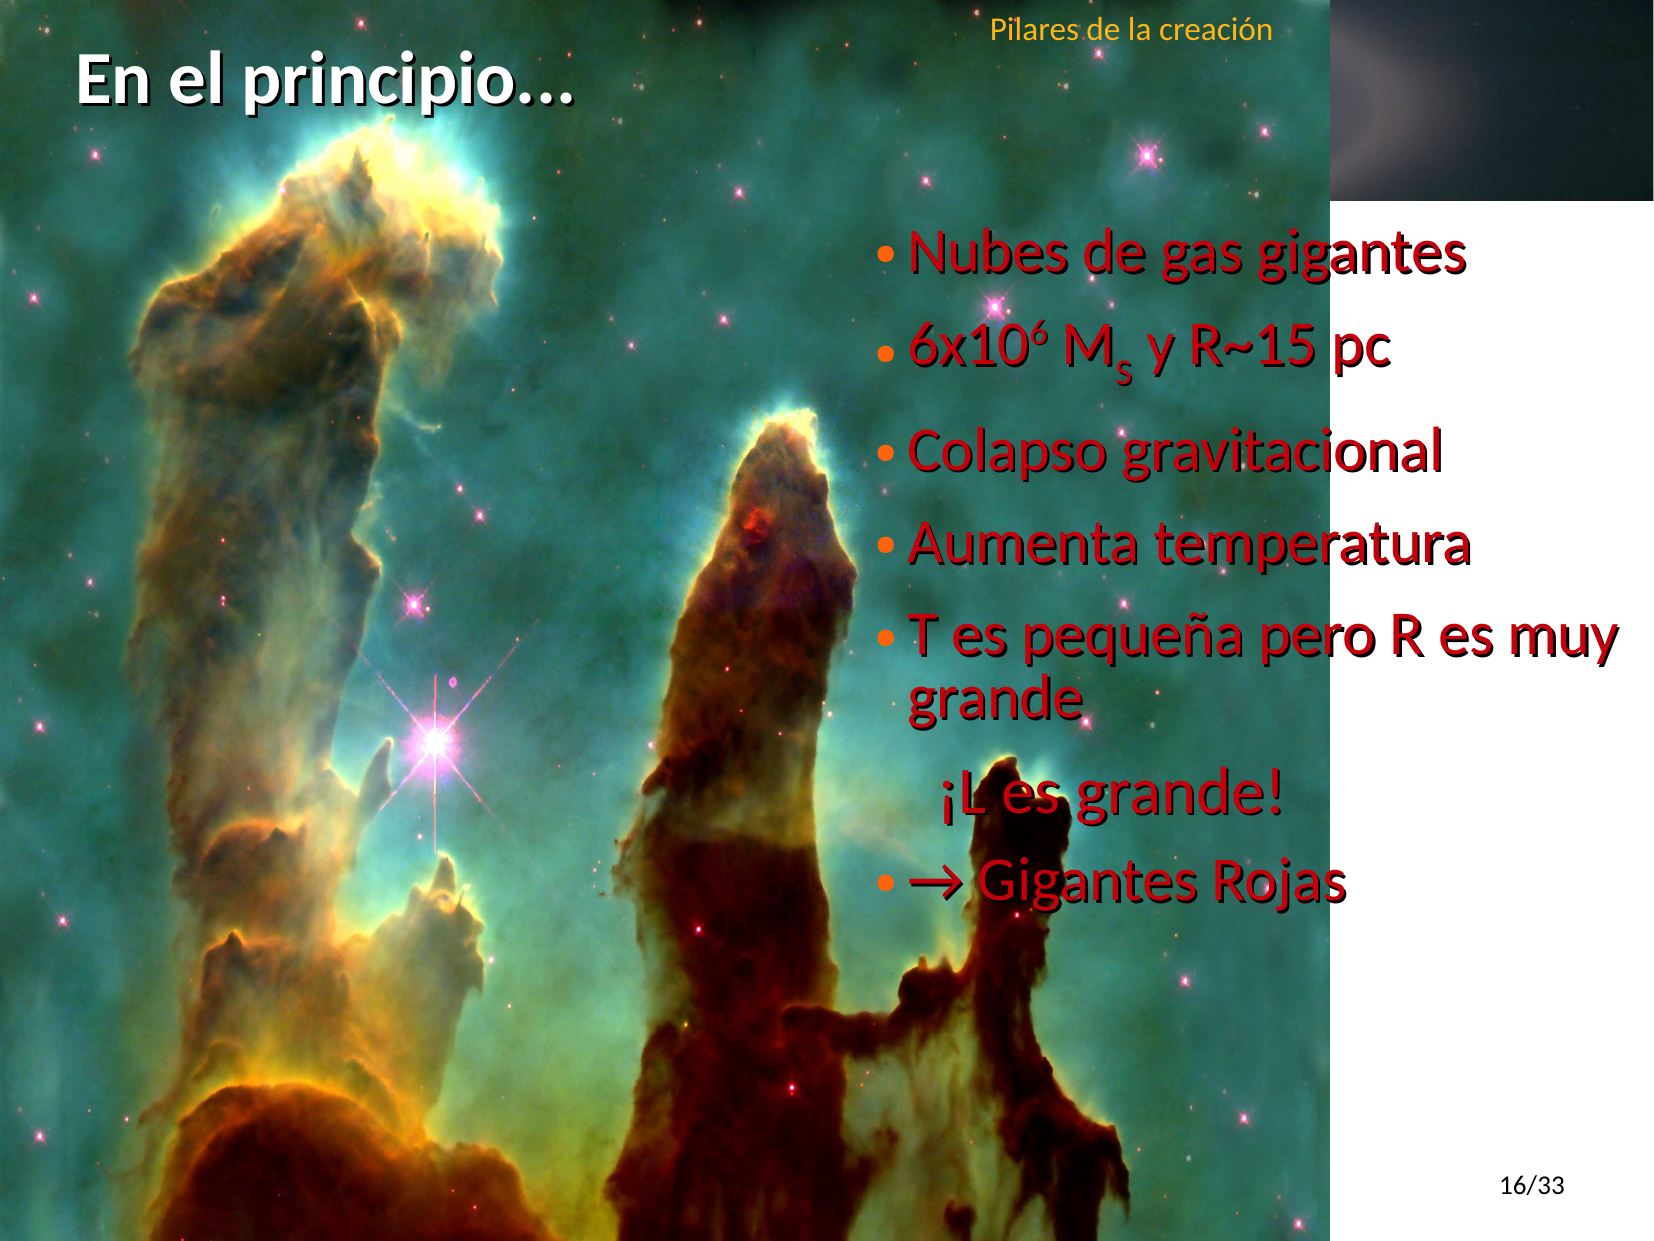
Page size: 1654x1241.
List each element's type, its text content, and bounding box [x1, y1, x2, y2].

list Nubes de gas gigantes 6x106 MS y R~15 pc Colapso gravitacional Aumenta temperatura T es pequeña pero R es muy grande ¡L es grande! → Gigantes Rojas [845, 224, 1651, 1141]
text_box Pilares de la creación [975, 8, 1324, 61]
picture [0, 0, 1654, 1241]
title En el principio... [75, 19, 1564, 151]
